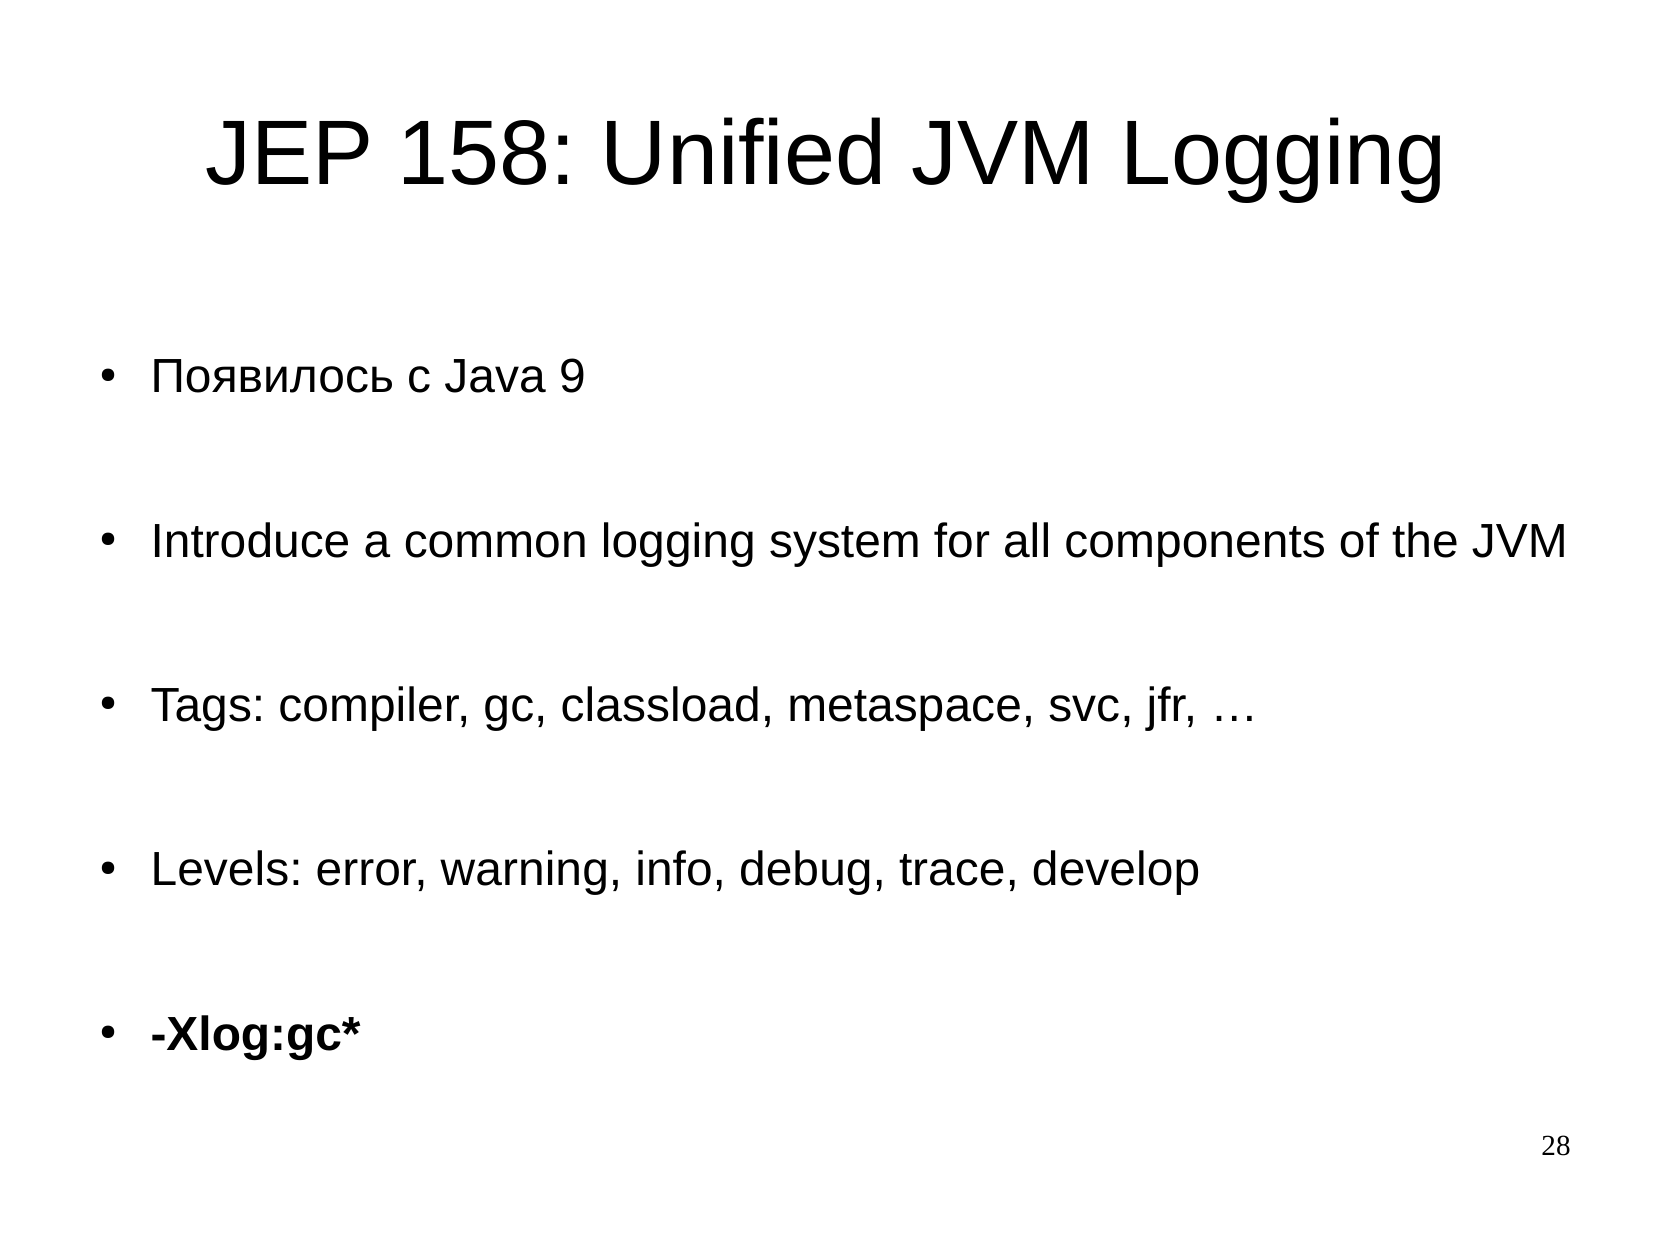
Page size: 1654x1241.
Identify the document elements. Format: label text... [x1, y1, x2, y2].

title JEP 158: Unified JVM Logging [82, 49, 1571, 257]
list Появилось с Java 9 Introduce a common logging system for all components of the JVM Tags: compiler, gc, classload, metaspace, svc, jfr, … Levels: error, warning, info, debug, trace, develop -Xlog:gc* [82, 349, 1571, 1069]
